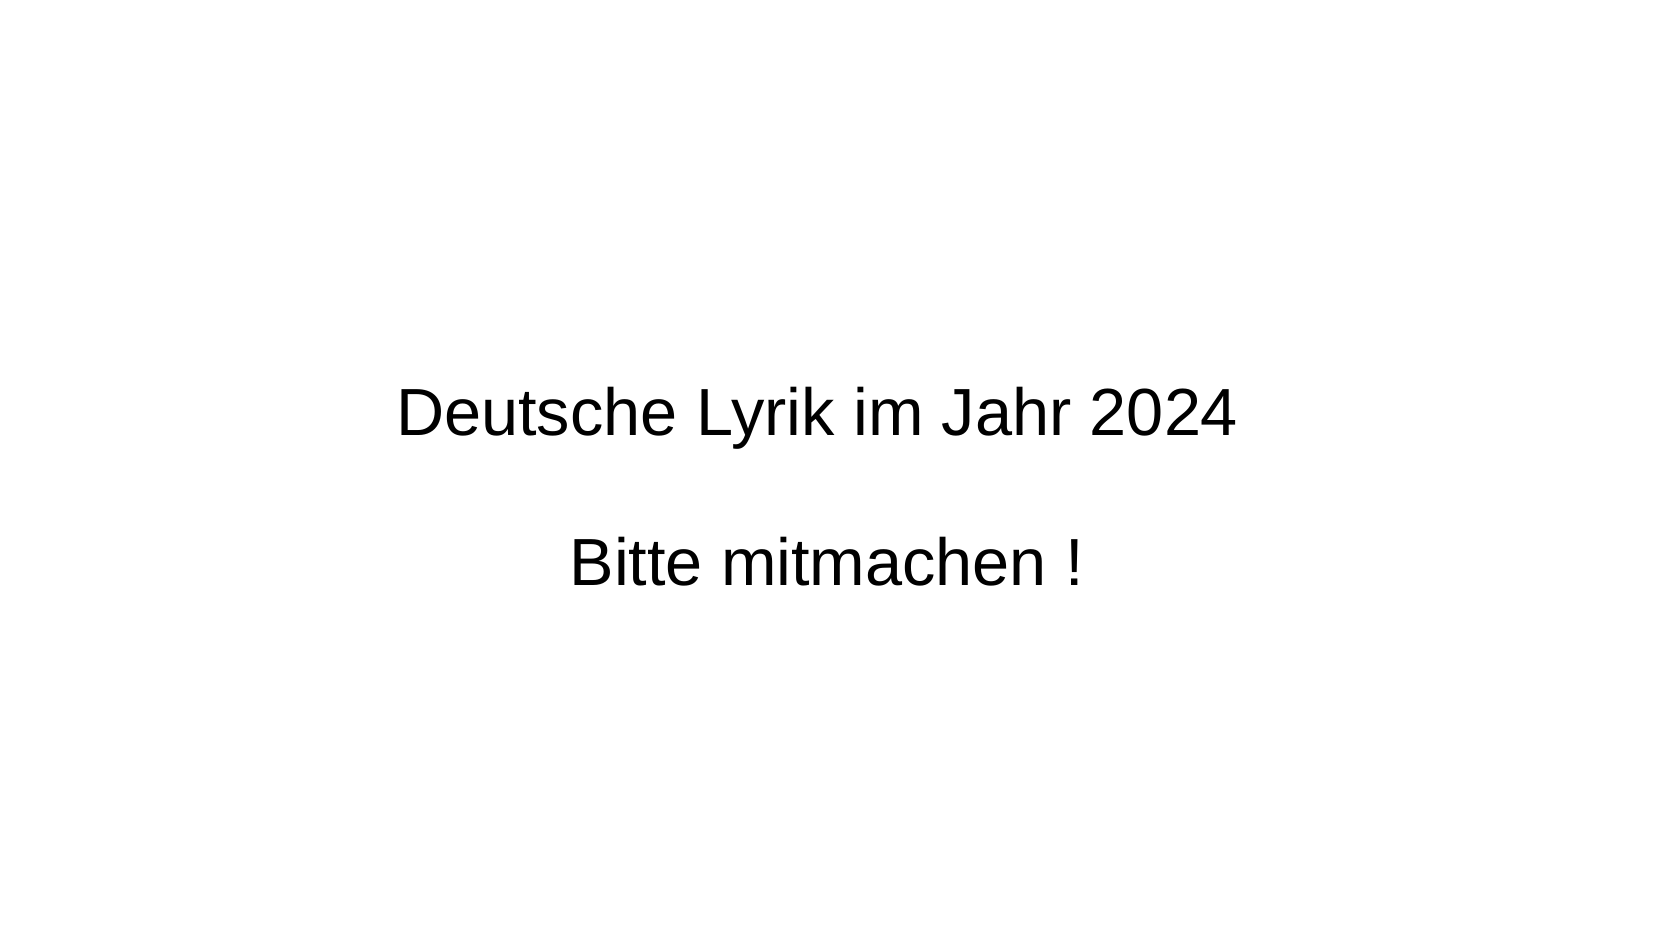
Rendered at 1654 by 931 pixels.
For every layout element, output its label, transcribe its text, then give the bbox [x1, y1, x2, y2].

subtitle Deutsche Lyrik im Jahr 2024 Bitte mitmachen ! [82, 217, 1571, 758]
